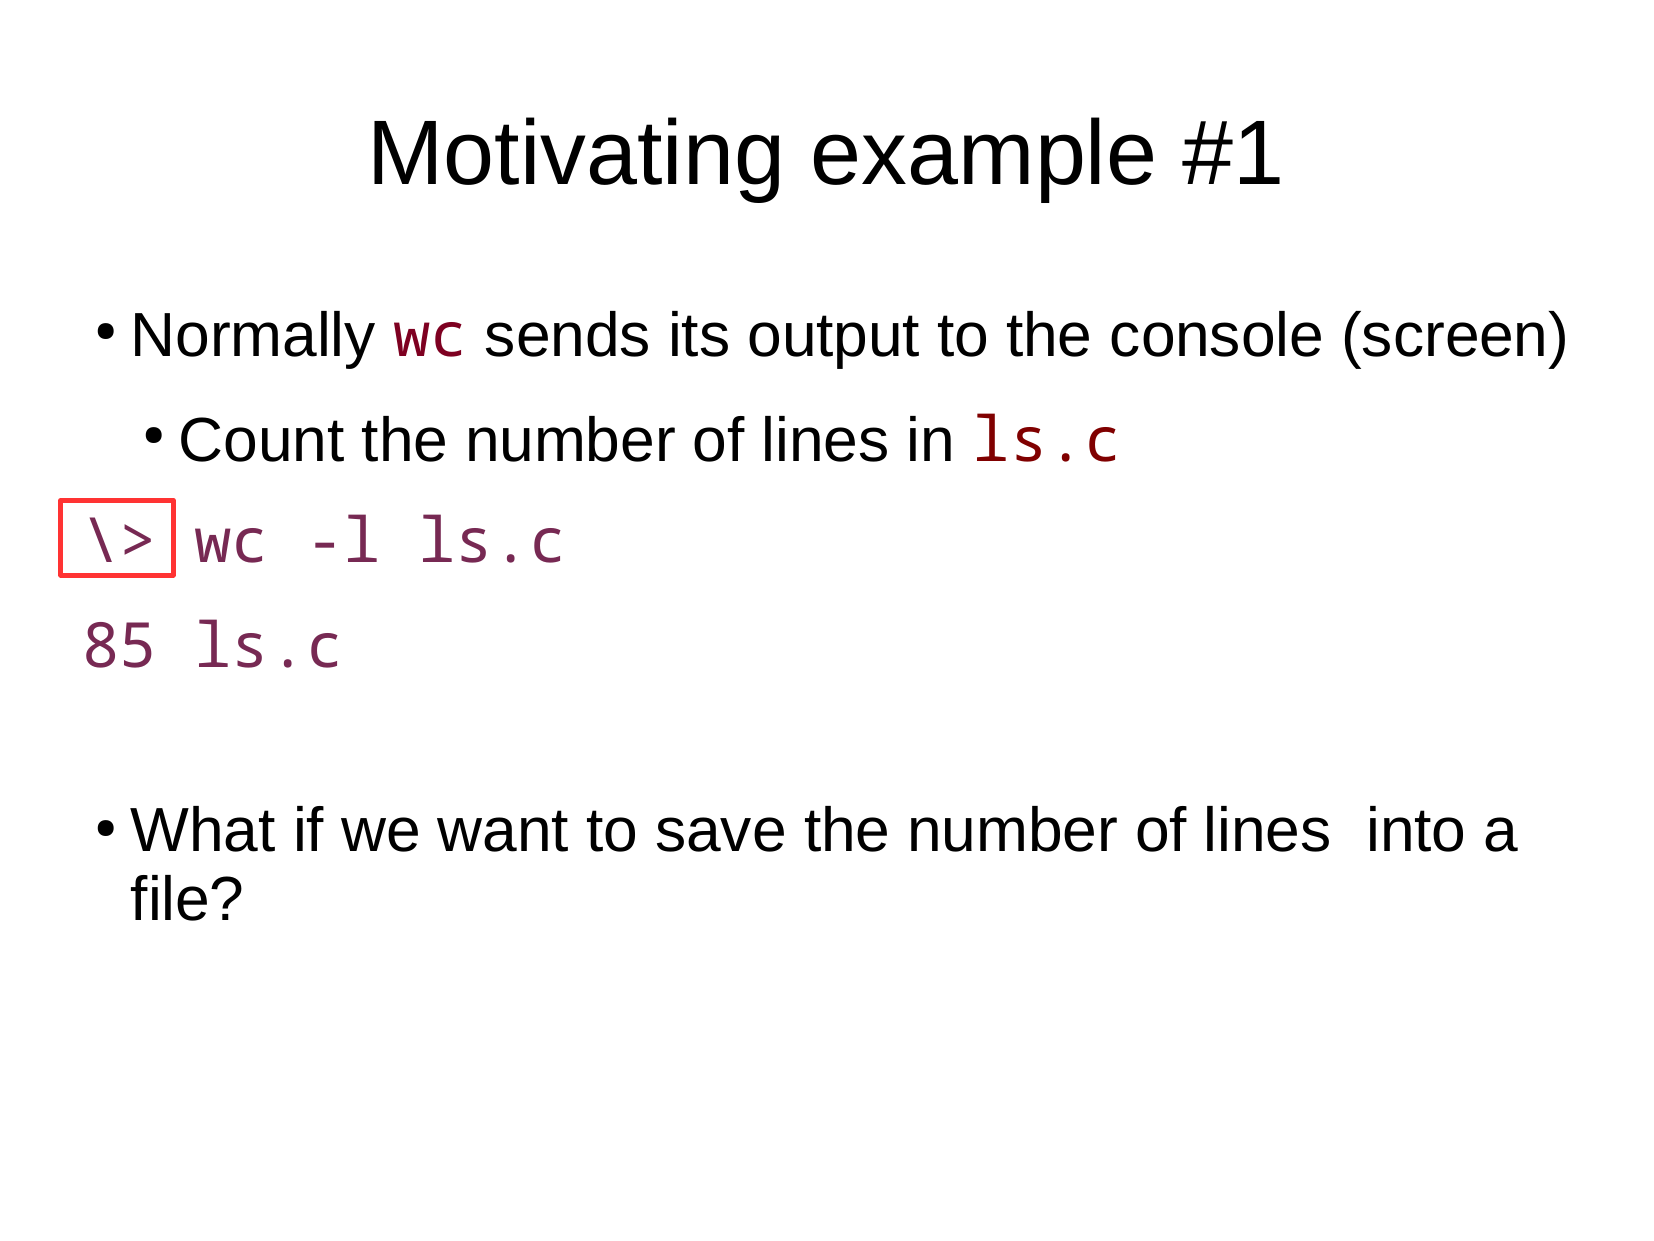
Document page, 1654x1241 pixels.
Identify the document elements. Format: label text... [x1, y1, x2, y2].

title Motivating example #1 [82, 49, 1571, 257]
list Normally wc sends its output to the console (screen) Count the number of lines in ls.c \> wc -l ls.c 85 ls.c What if we want to save the number of lines into a file? [82, 503, 171, 573]
list Normally wc sends its output to the console (screen) Count the number of lines in ls.c \> wc -l ls.c 85 ls.c What if we want to save the number of lines into a file? [82, 290, 1571, 1010]
